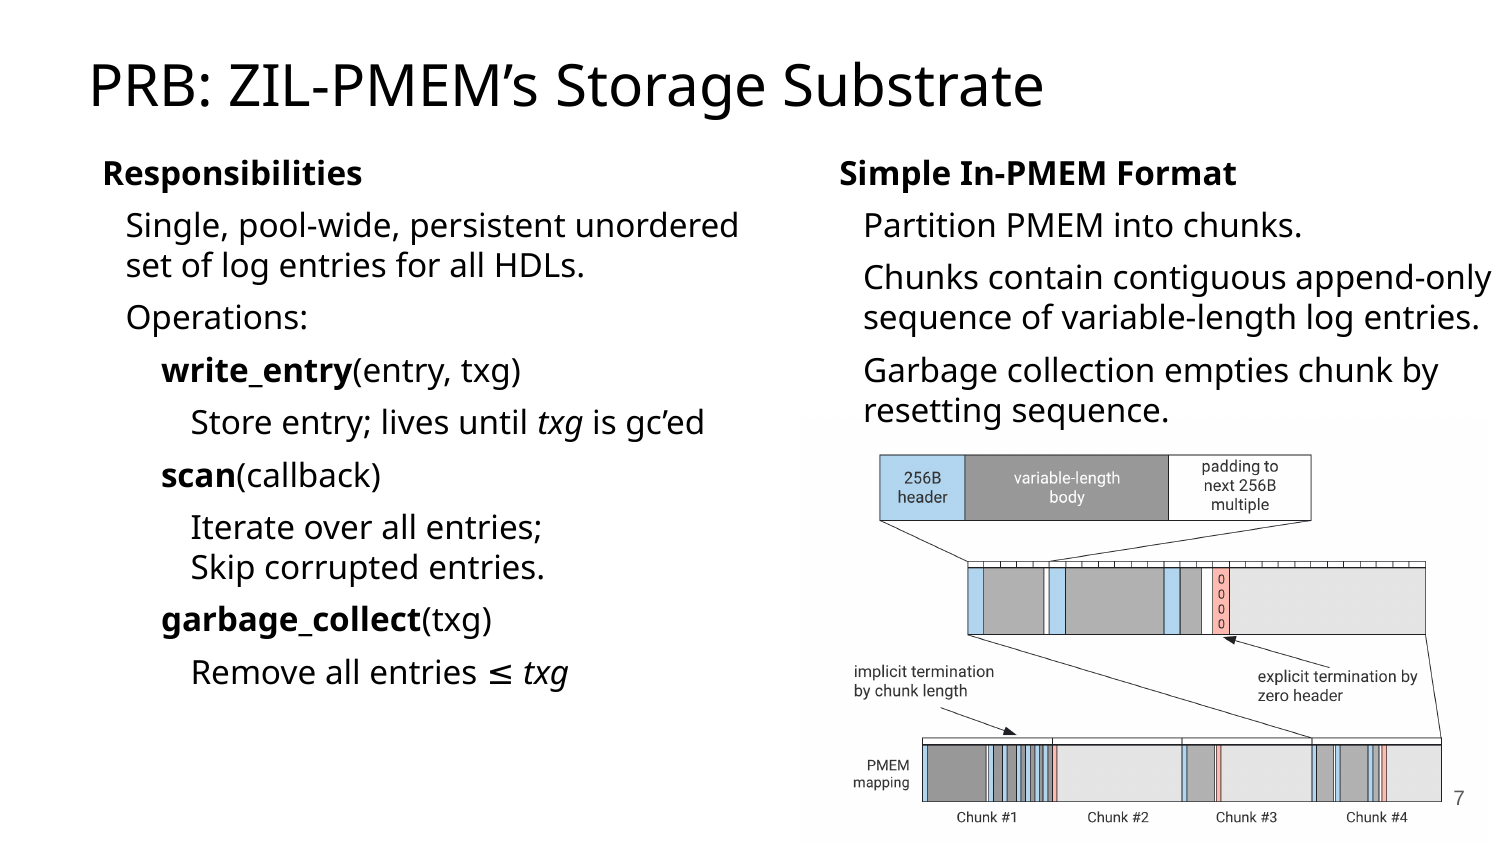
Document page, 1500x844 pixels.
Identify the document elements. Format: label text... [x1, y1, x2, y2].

title PRB: ZIL-PMEM’s Storage Substrate [73, 33, 1400, 165]
slide_number <number> [1389, 764, 1480, 830]
picture [800, 418, 1490, 844]
text_box Responsibilities Single, pool-wide, persistent unordered set of log entries for all HDLs. Operations: write_entry(entry, txg) Store entry; lives until txg is gc’ed scan(callback) Iterate over all entries; Skip corrupted entries. garbage_collect(txg) Remove all entries ≤ txg [86, 136, 771, 738]
text_box Simple In-PMEM Format Partition PMEM into chunks. Chunks contain contiguous append-only sequence of variable-length log entries. Garbage collection empties chunk by resetting sequence. [824, 136, 1500, 432]
